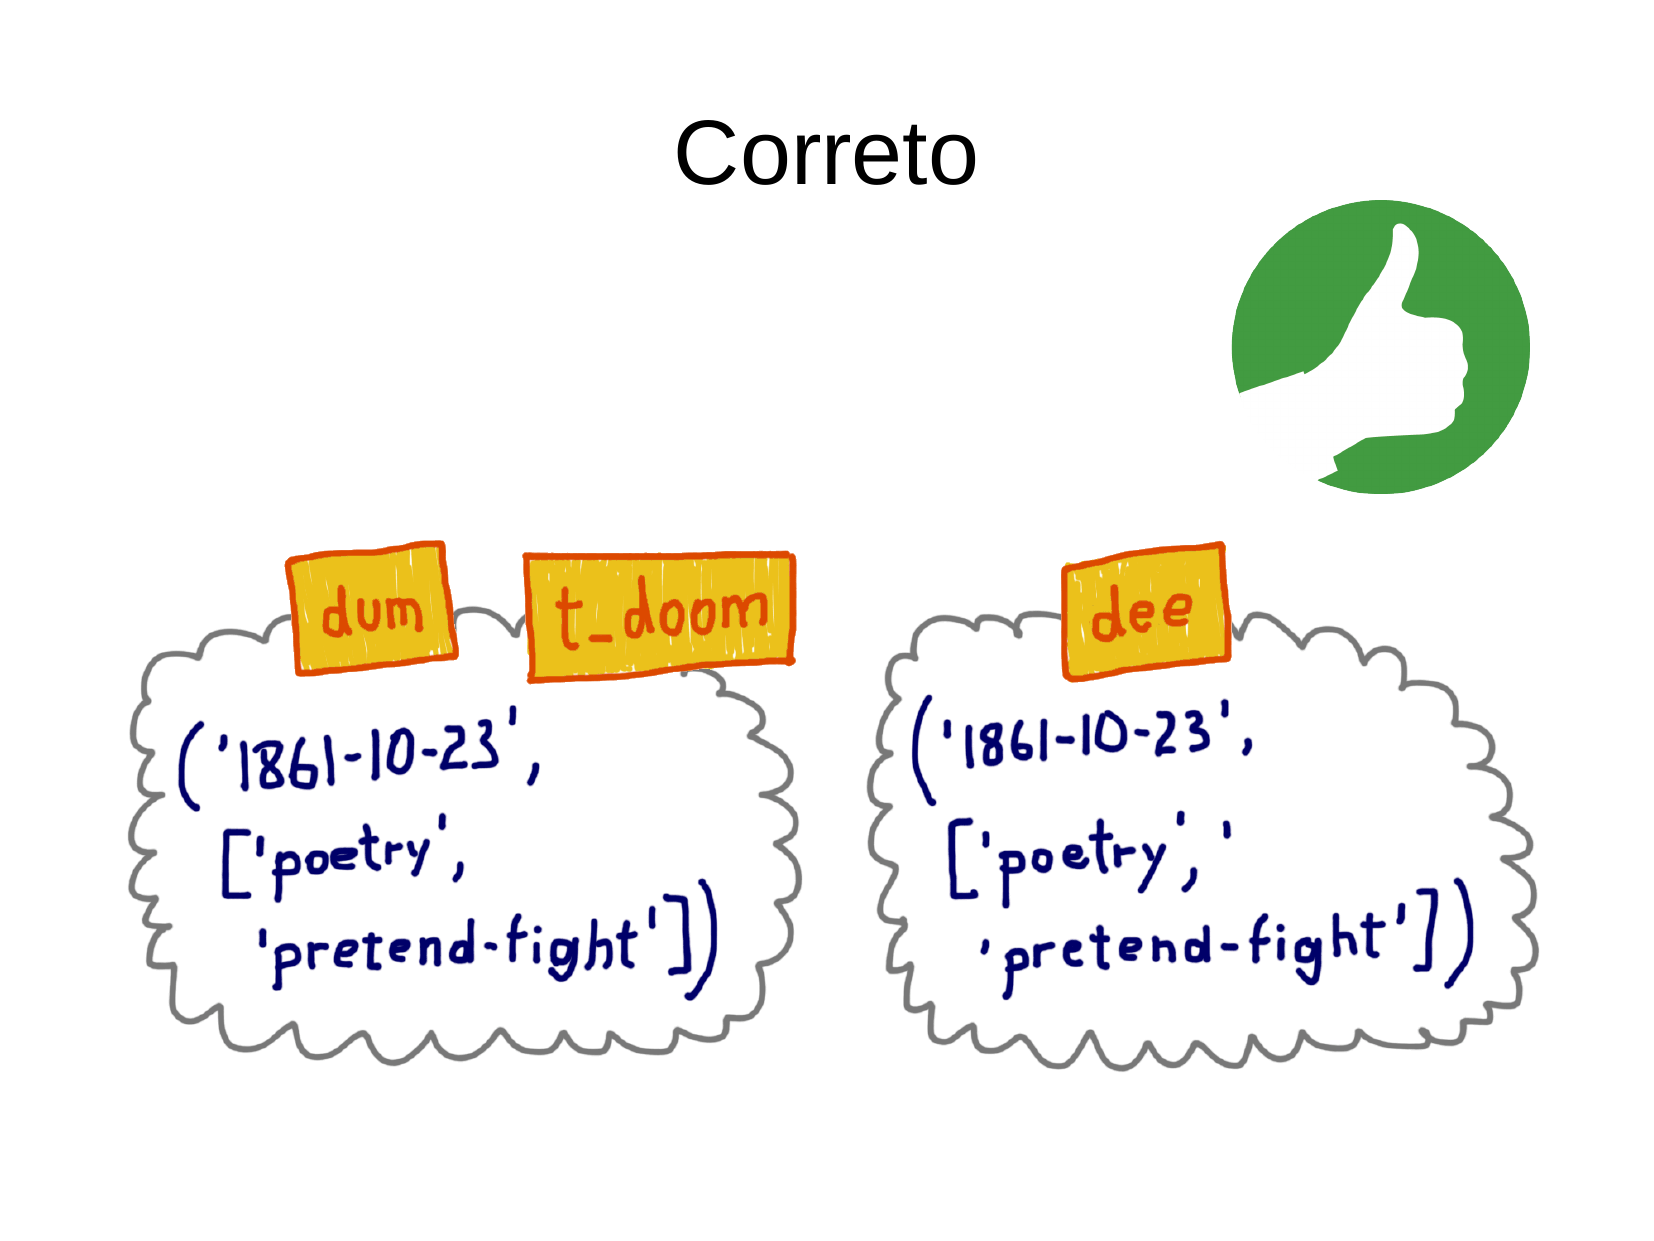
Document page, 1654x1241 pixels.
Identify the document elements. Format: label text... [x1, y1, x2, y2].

title Correto [82, 49, 1571, 257]
picture [94, 507, 1583, 1102]
picture [1062, 200, 1530, 494]
